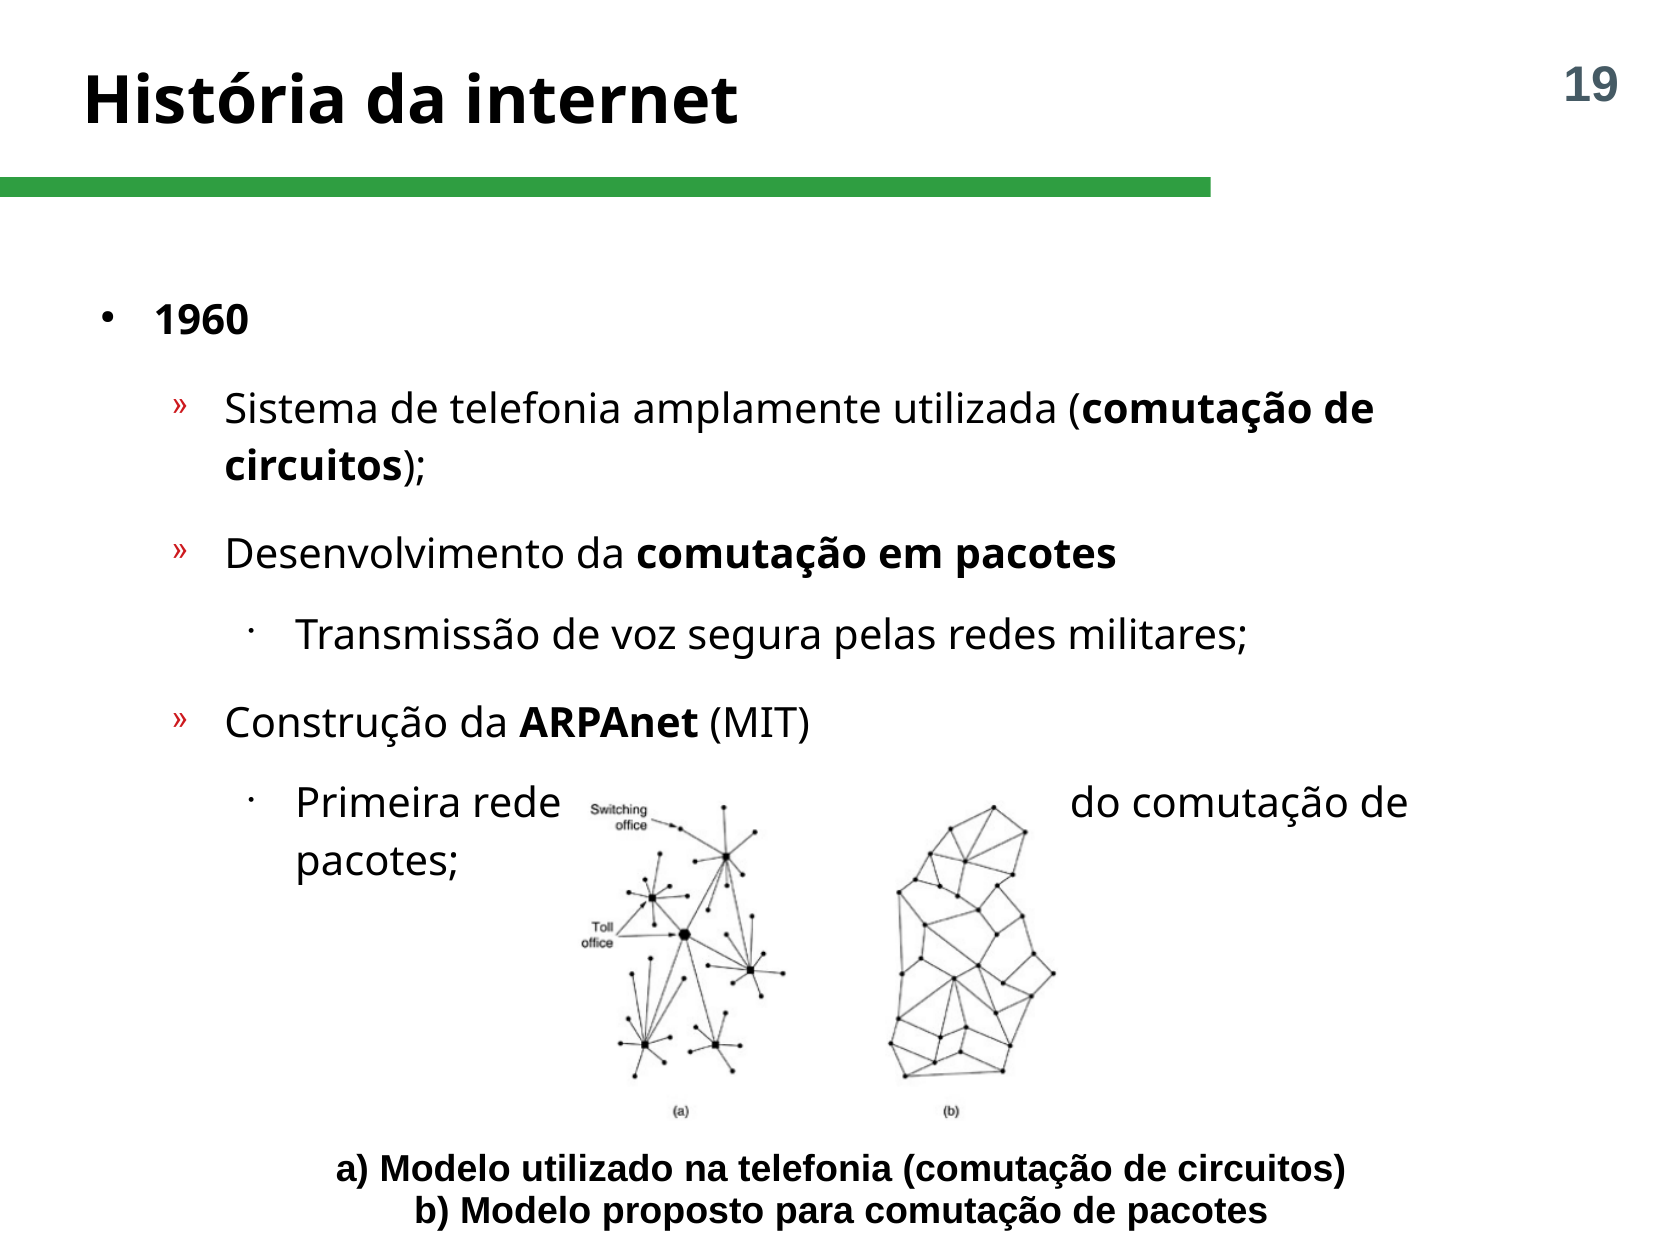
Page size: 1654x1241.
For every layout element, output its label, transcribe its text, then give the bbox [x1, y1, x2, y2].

list 1960 Sistema de telefonia amplamente utilizada (comutação de circuitos); Desenvolvimento da comutação em pacotes Transmissão de voz segura pelas redes militares; Construção da ARPAnet (MIT) Primeira rede de computadores utilizando comutação de pacotes; [82, 290, 1571, 1216]
picture [566, 770, 1069, 1134]
title História da internet [82, 0, 1152, 202]
text_box a) Modelo utilizado na telefonia (comutação de circuitos) b) Modelo proposto para comutação de pacotes [88, 1139, 1595, 1230]
